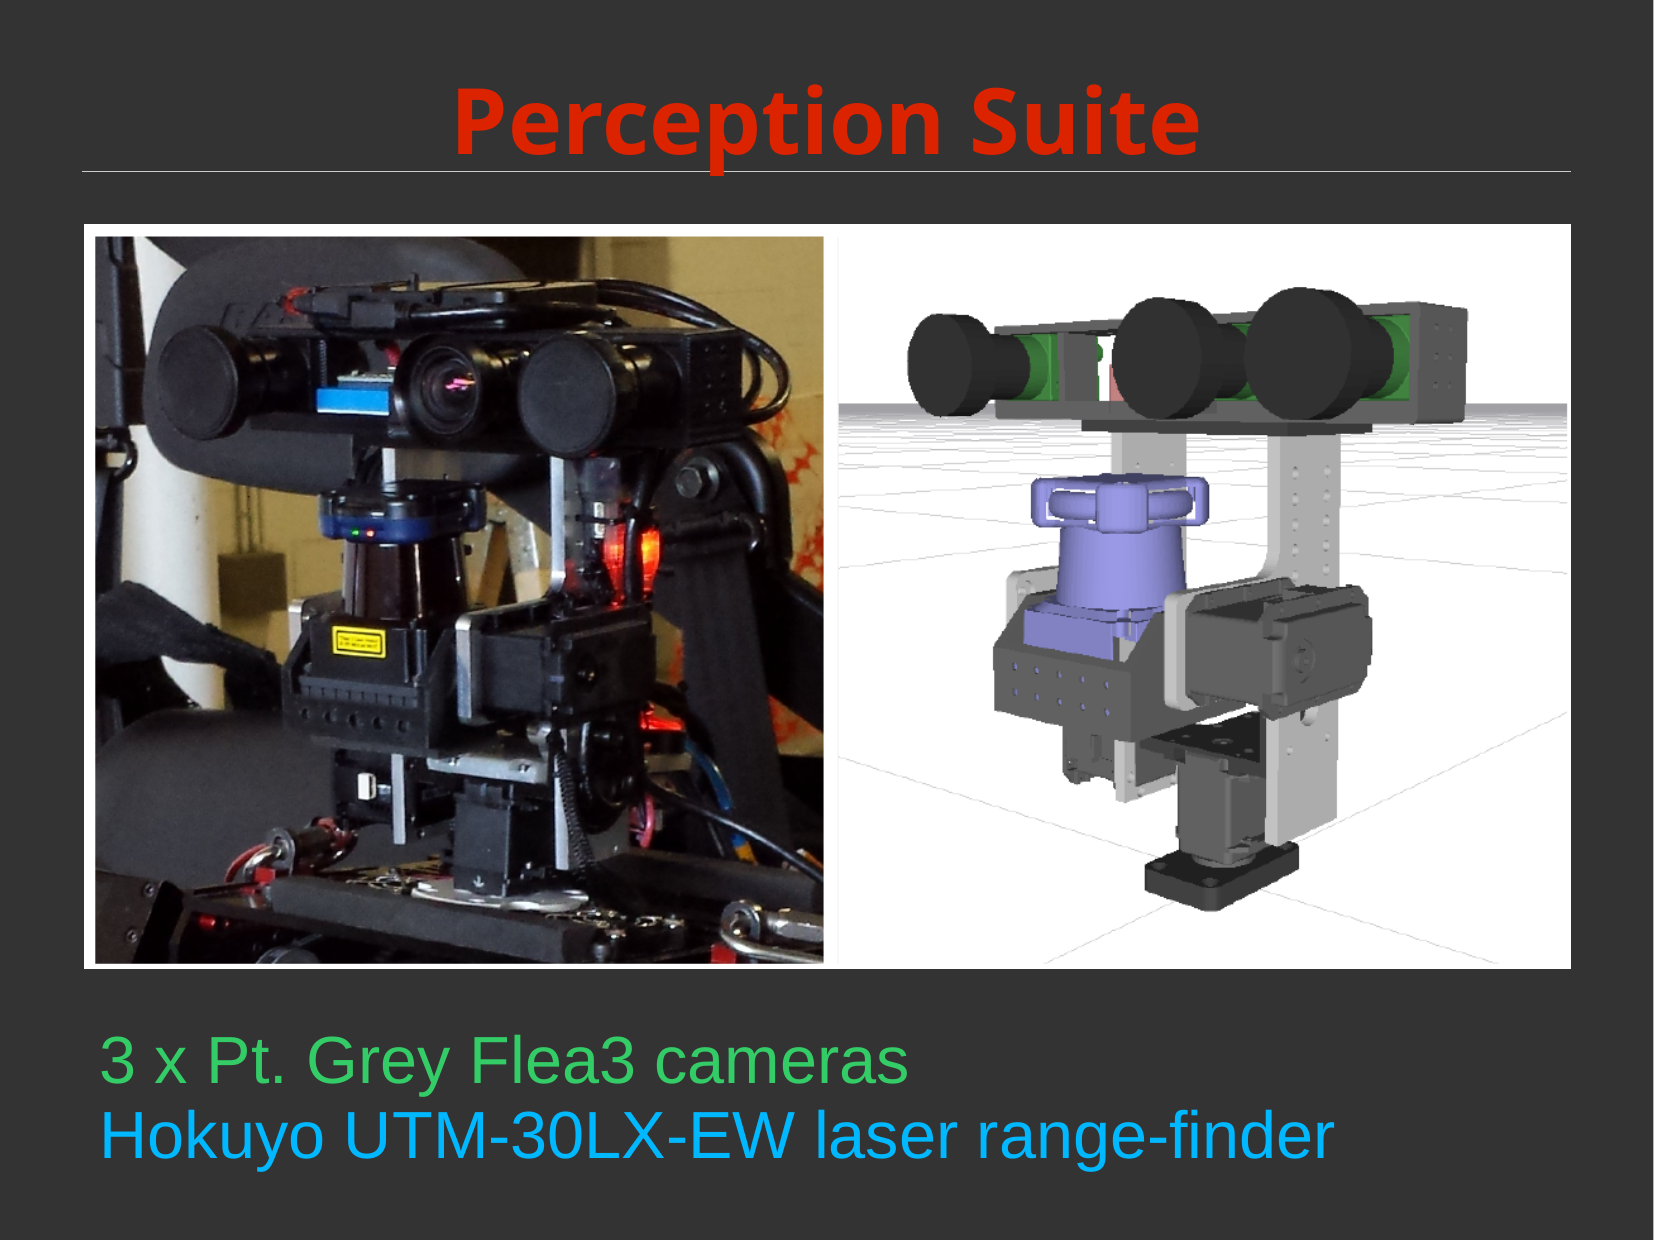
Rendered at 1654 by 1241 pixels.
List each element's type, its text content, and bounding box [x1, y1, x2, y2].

title Perception Suite [82, 49, 1571, 189]
text_box 3 x Pt. Grey Flea3 cameras Hokuyo UTM-30LX-EW laser range-finder [84, 1015, 1571, 1181]
picture [84, 224, 1571, 969]
